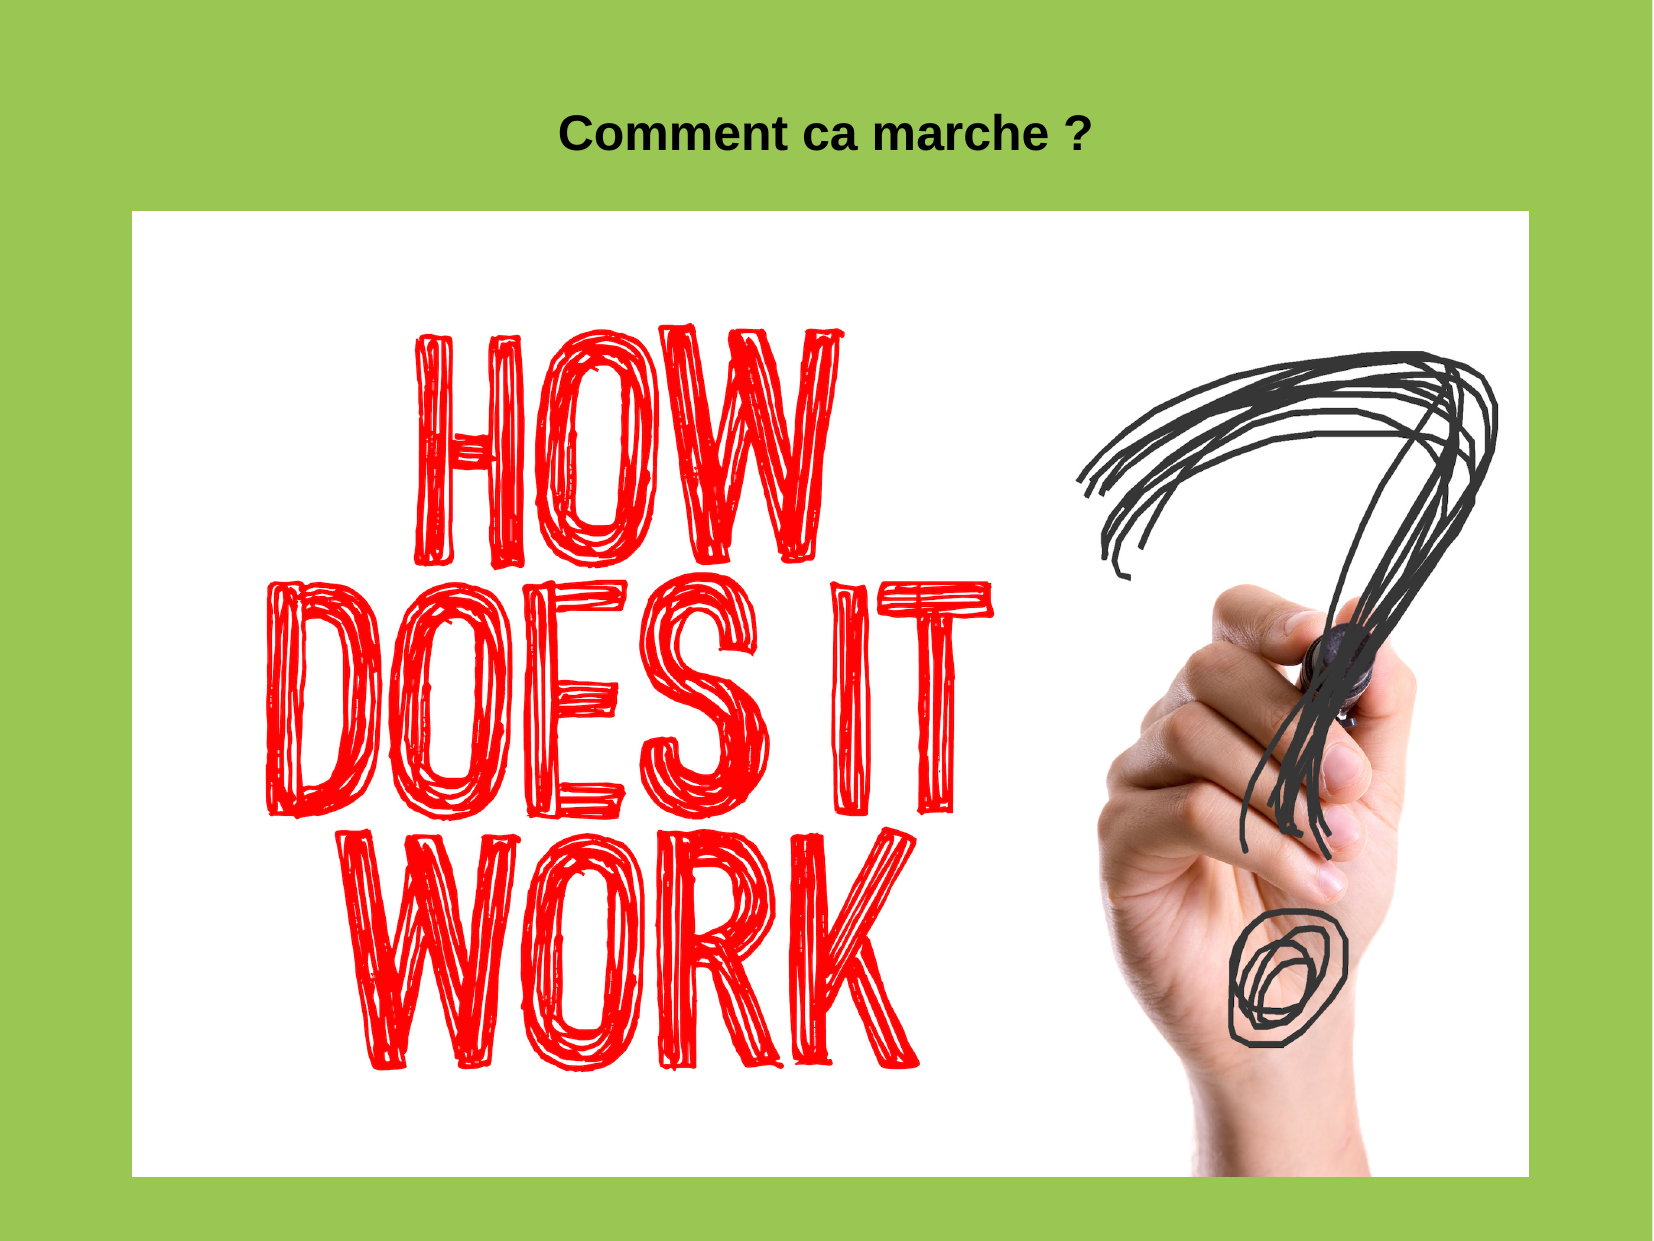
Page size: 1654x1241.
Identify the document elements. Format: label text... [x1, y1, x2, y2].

text_box Comment ca marche ? [82, 96, 1570, 165]
picture [132, 211, 1529, 1177]
